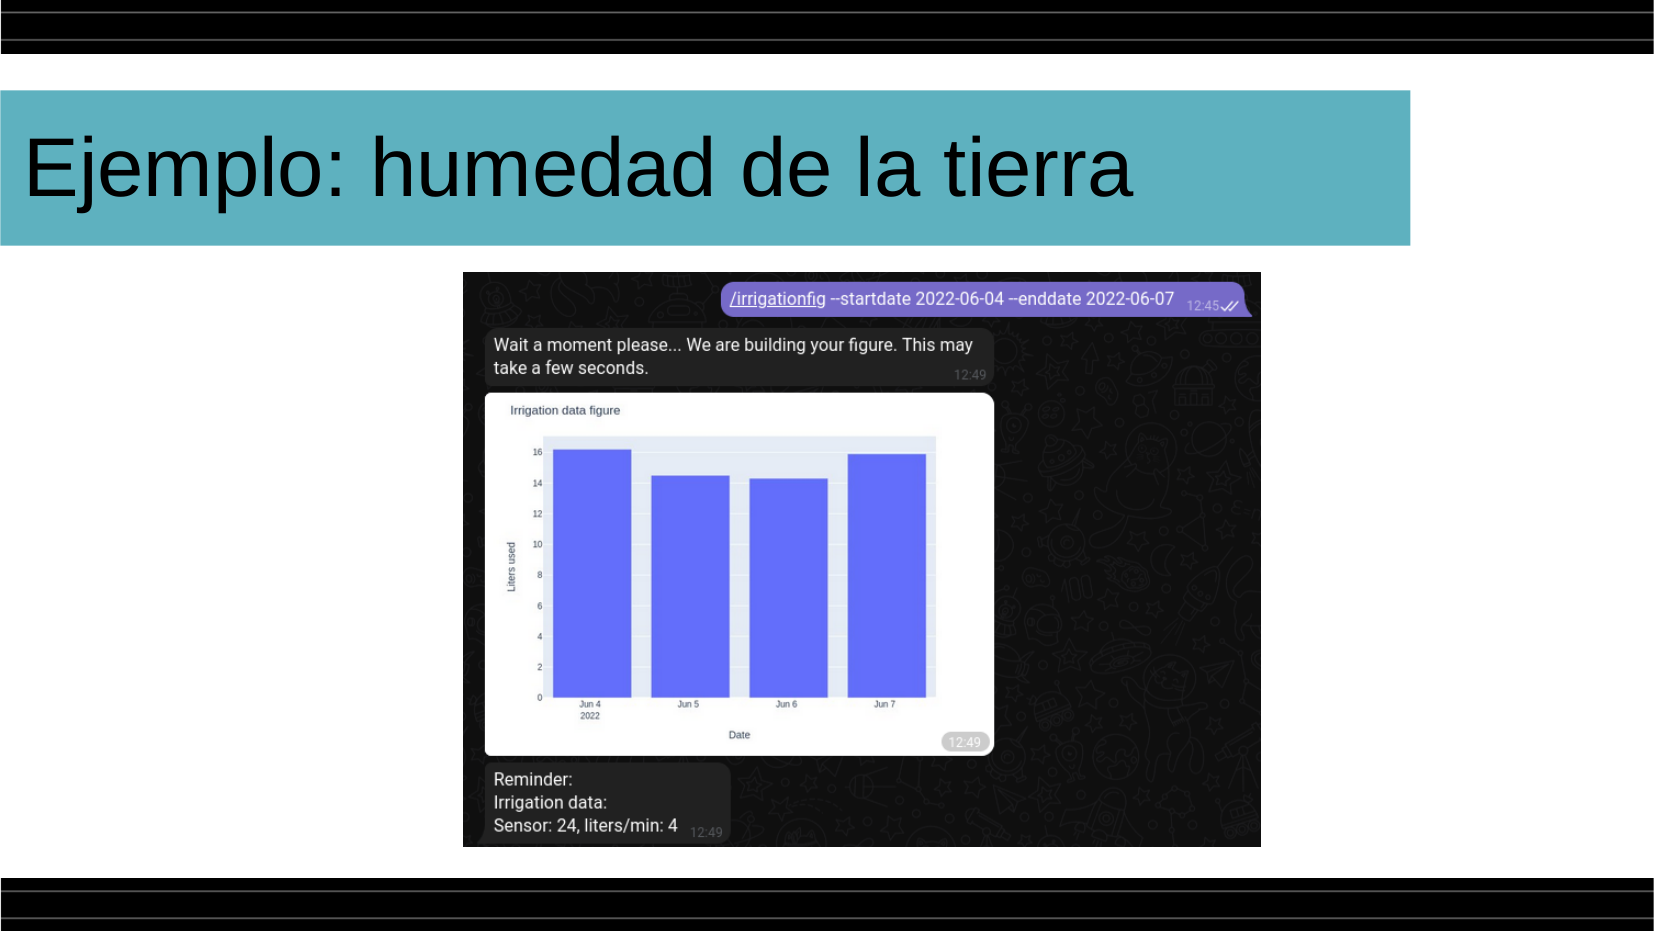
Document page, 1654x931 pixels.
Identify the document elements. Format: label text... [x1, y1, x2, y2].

title Ejemplo: humedad de la tierra [0, 90, 1411, 246]
picture [0, 0, 1654, 54]
picture [0, 878, 1654, 931]
picture [463, 272, 1261, 847]
